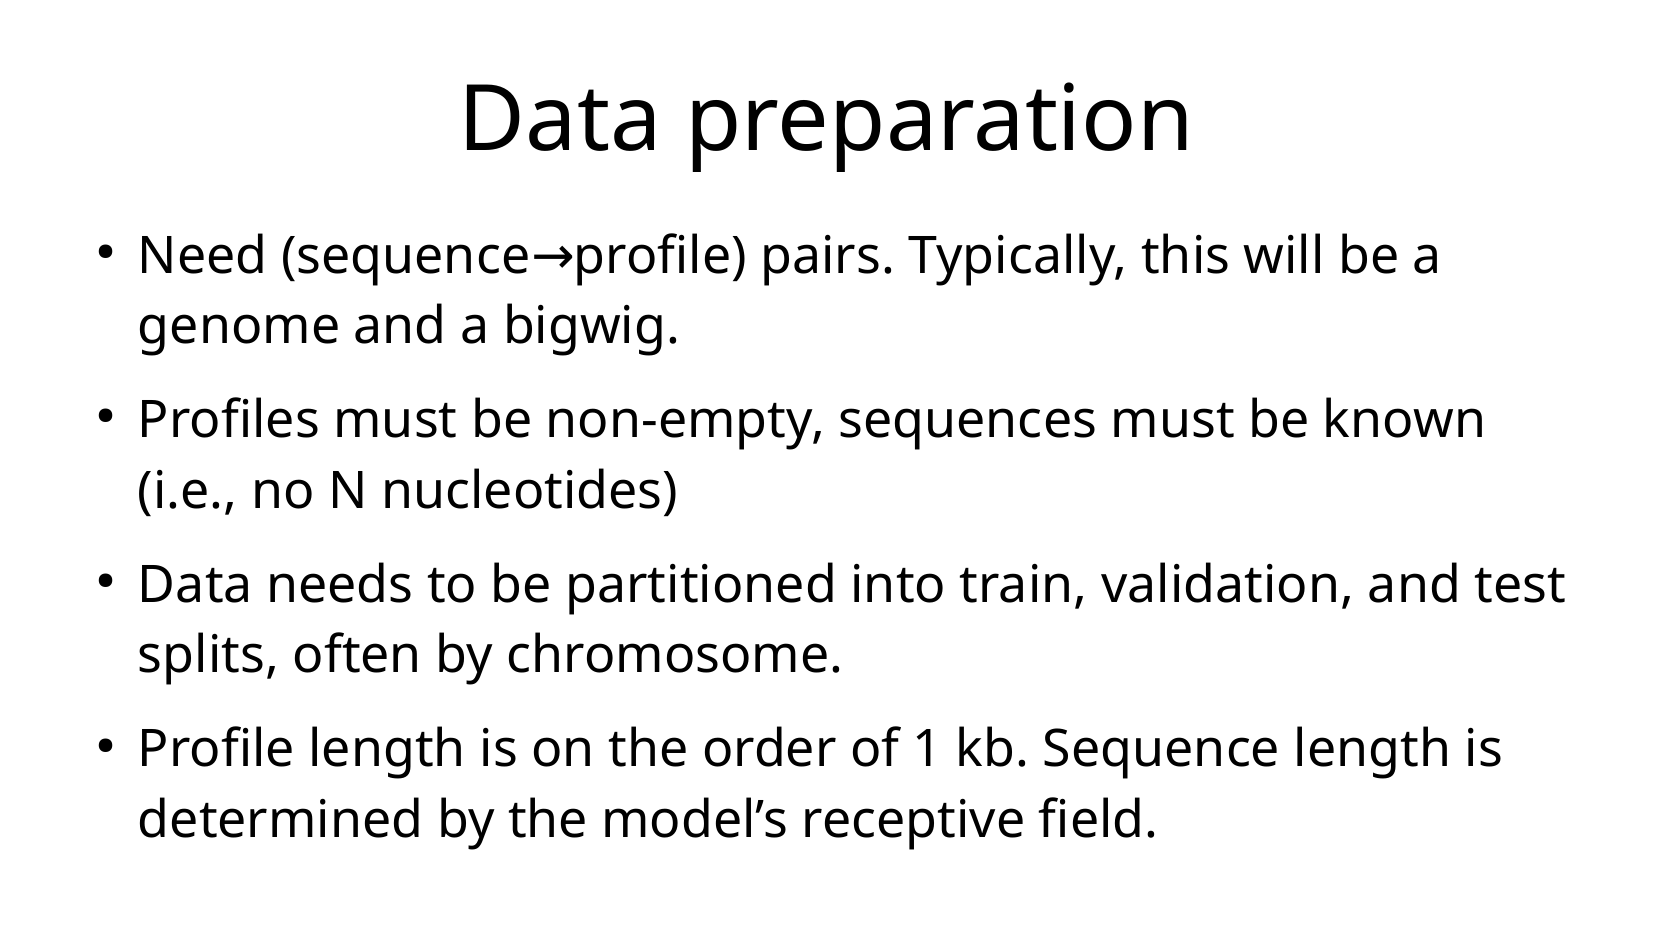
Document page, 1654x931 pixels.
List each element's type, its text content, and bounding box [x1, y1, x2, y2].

title Data preparation [82, 37, 1571, 193]
list Need (sequence→profile) pairs. Typically, this will be a genome and a bigwig. Profiles must be non-empty, sequences must be known (i.e., no N nucleotides) Data needs to be partitioned into train, validation, and test splits, often by chromosome. Profile length is on the order of 1 kb. Sequence length is determined by the model’s receptive field. [82, 217, 1571, 863]
